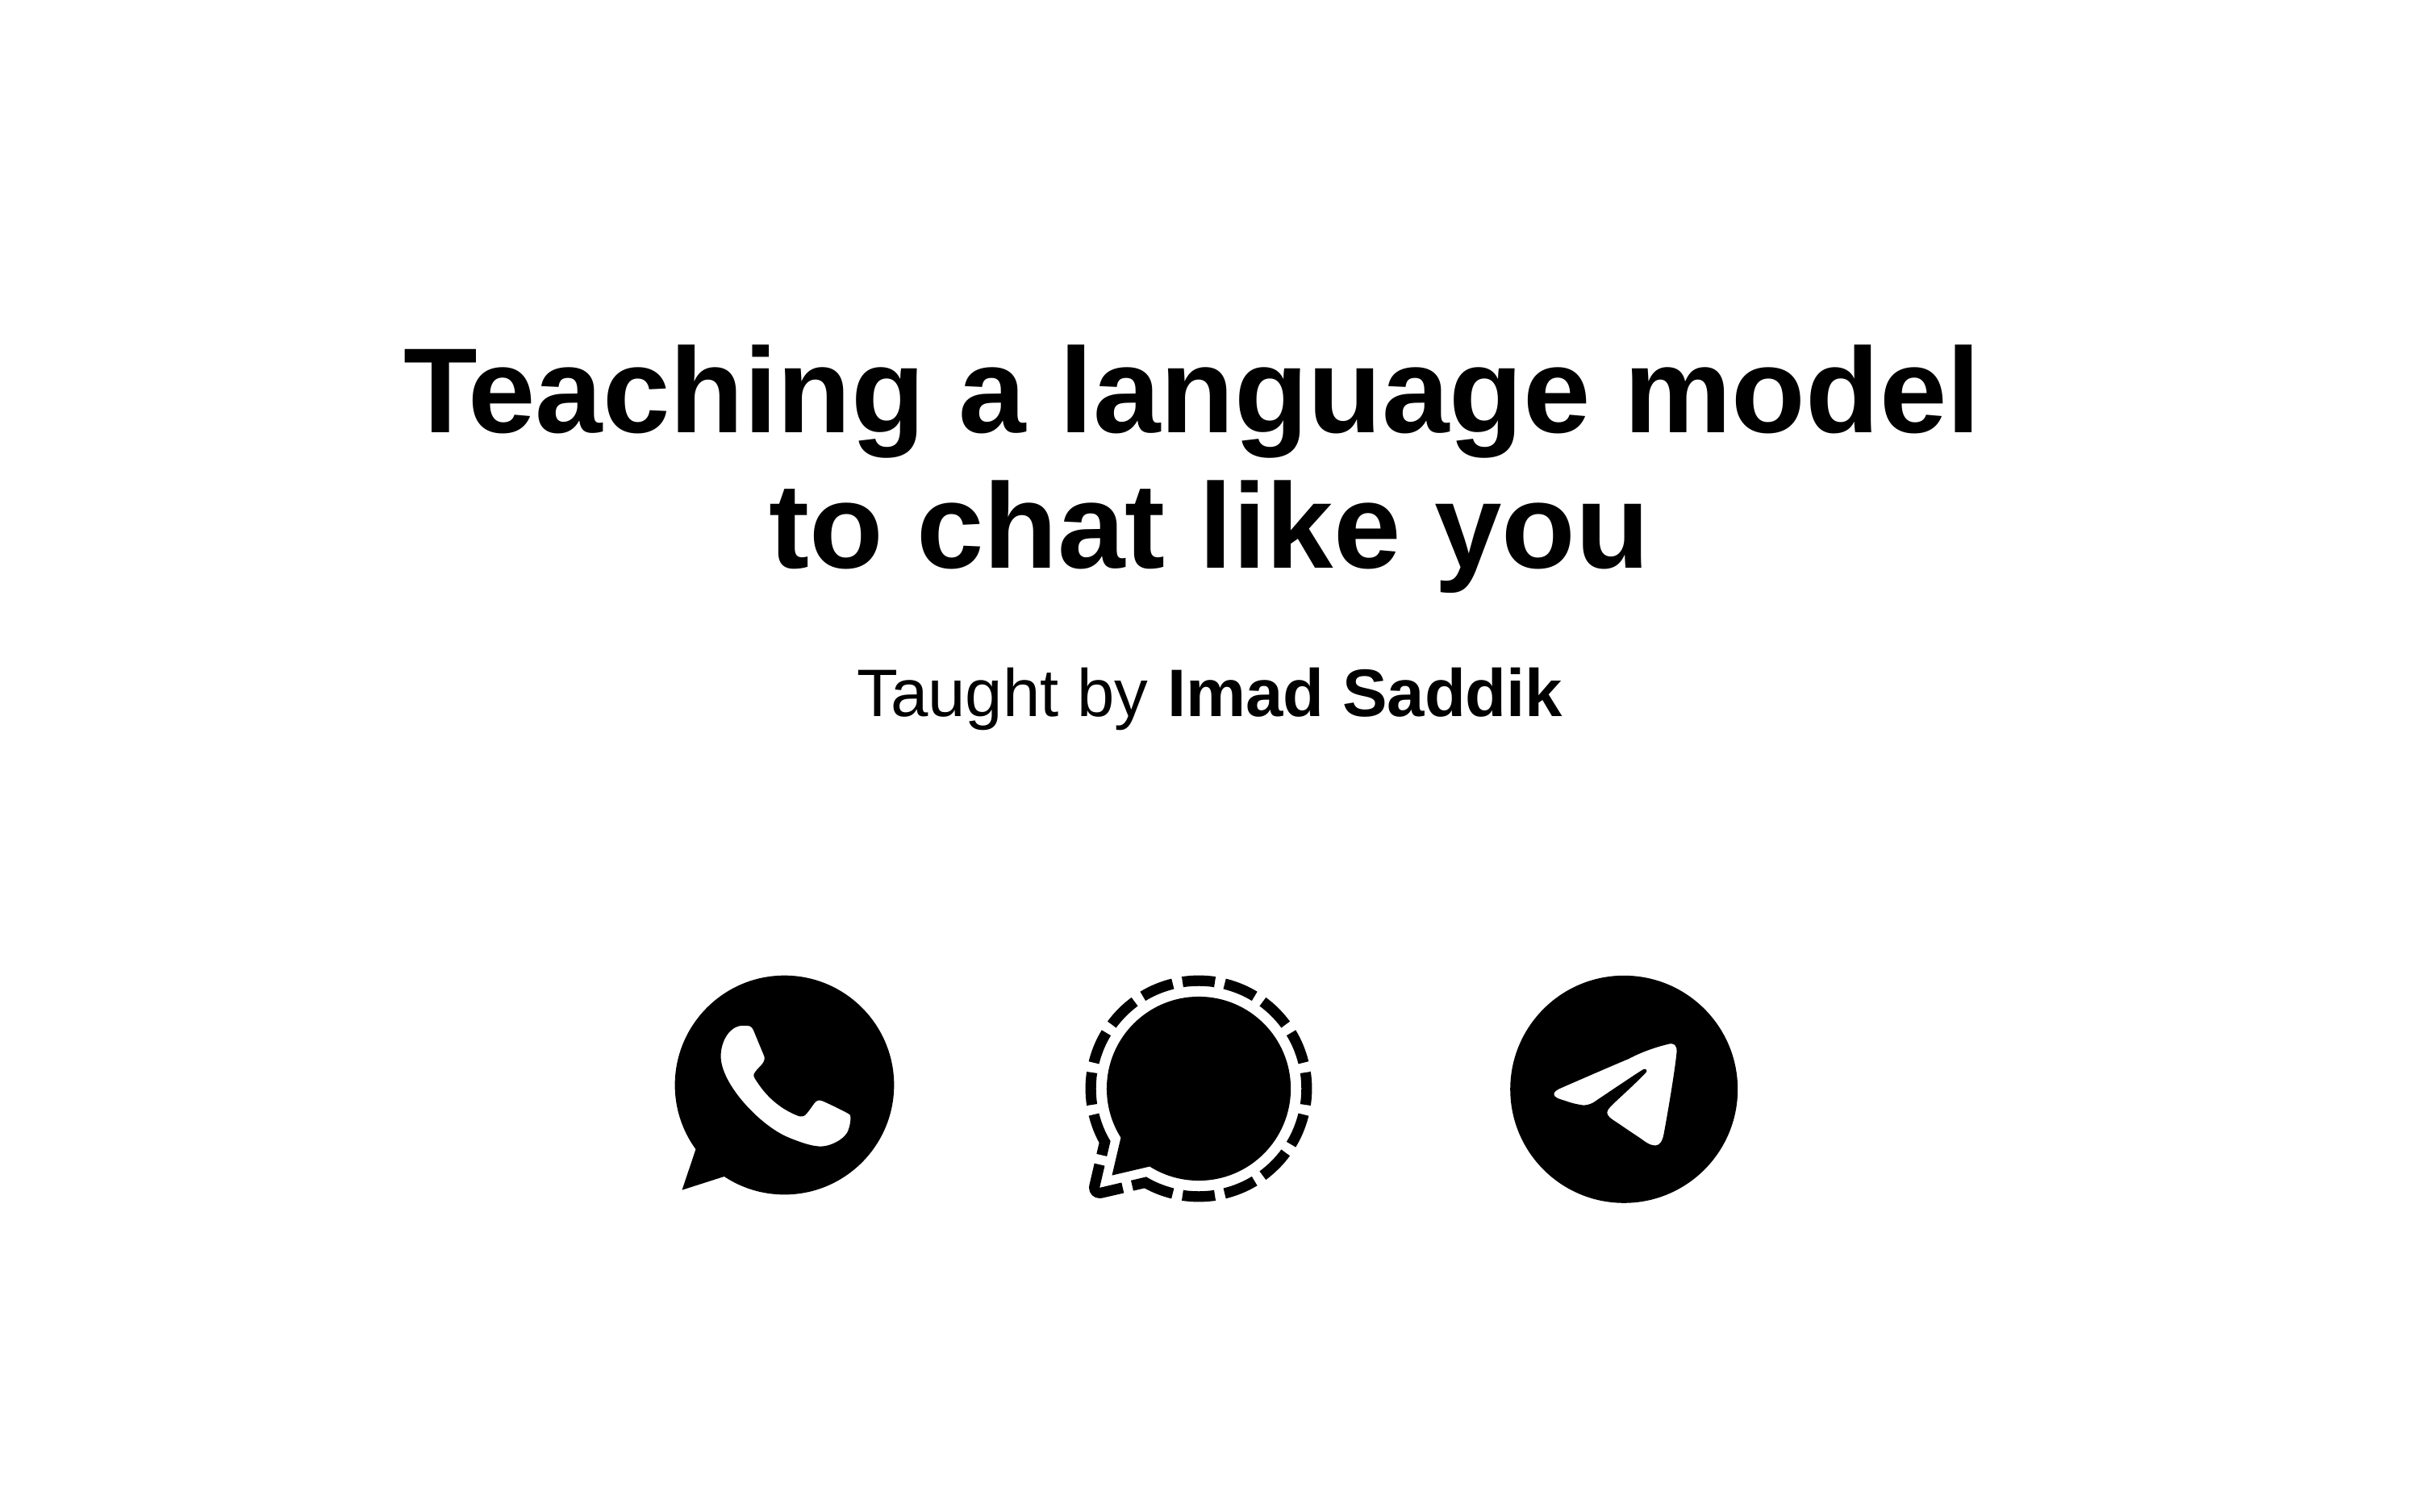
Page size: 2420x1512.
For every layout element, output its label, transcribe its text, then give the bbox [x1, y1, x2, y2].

picture [1078, 968, 1321, 1210]
text_box Teaching a language model to chat like you [377, 317, 2043, 600]
picture [1503, 968, 1746, 1210]
picture [674, 975, 895, 1195]
text_box Taught by Imad Saddik [377, 649, 2043, 737]
